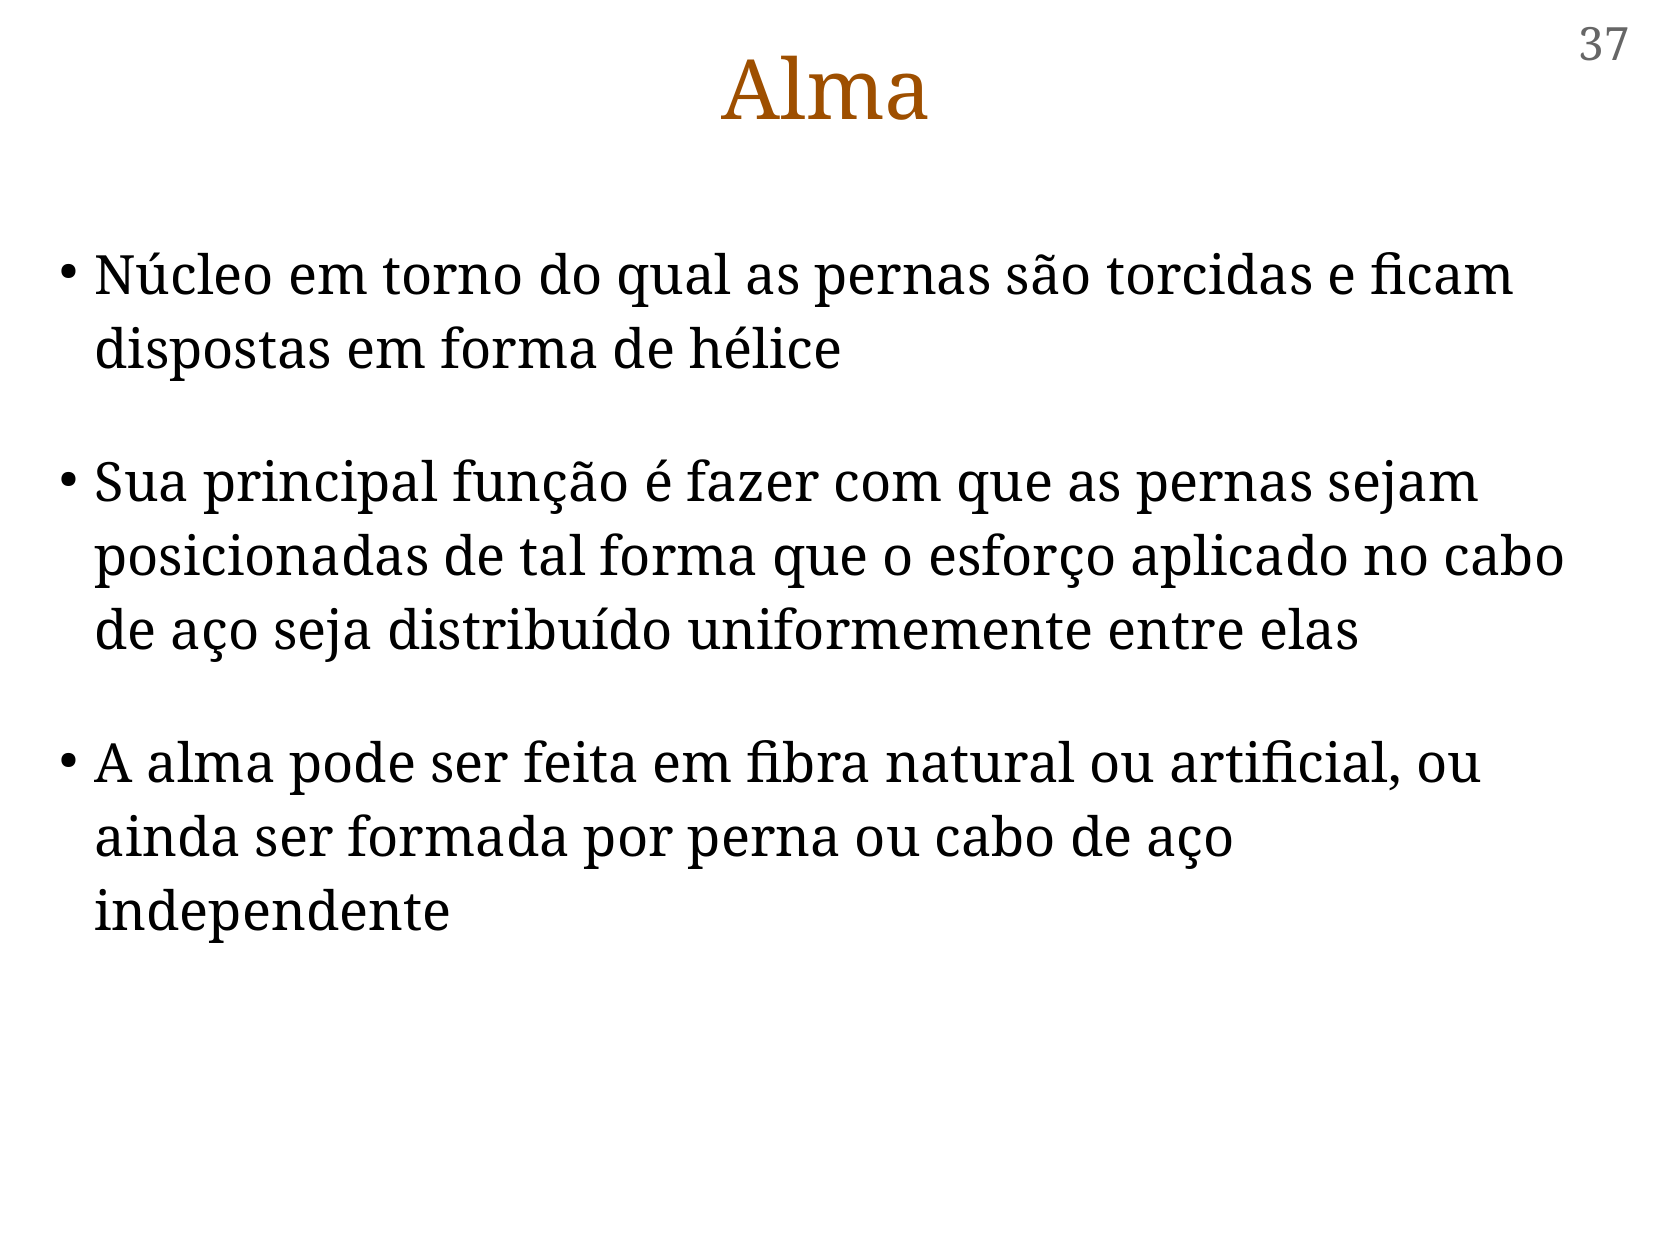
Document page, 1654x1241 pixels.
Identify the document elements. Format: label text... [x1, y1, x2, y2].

list Núcleo em torno do qual as pernas são torcidas e ficam dispostas em forma de hélice Sua principal função é fazer com que as pernas sejam posicionadas de tal forma que o esforço aplicado no cabo de aço seja distribuído uniformemente entre elas A alma pode ser feita em fibra natural ou artificial, ou ainda ser formada por perna ou cabo de aço independente [59, 236, 1595, 1211]
title Alma [59, 29, 1595, 148]
